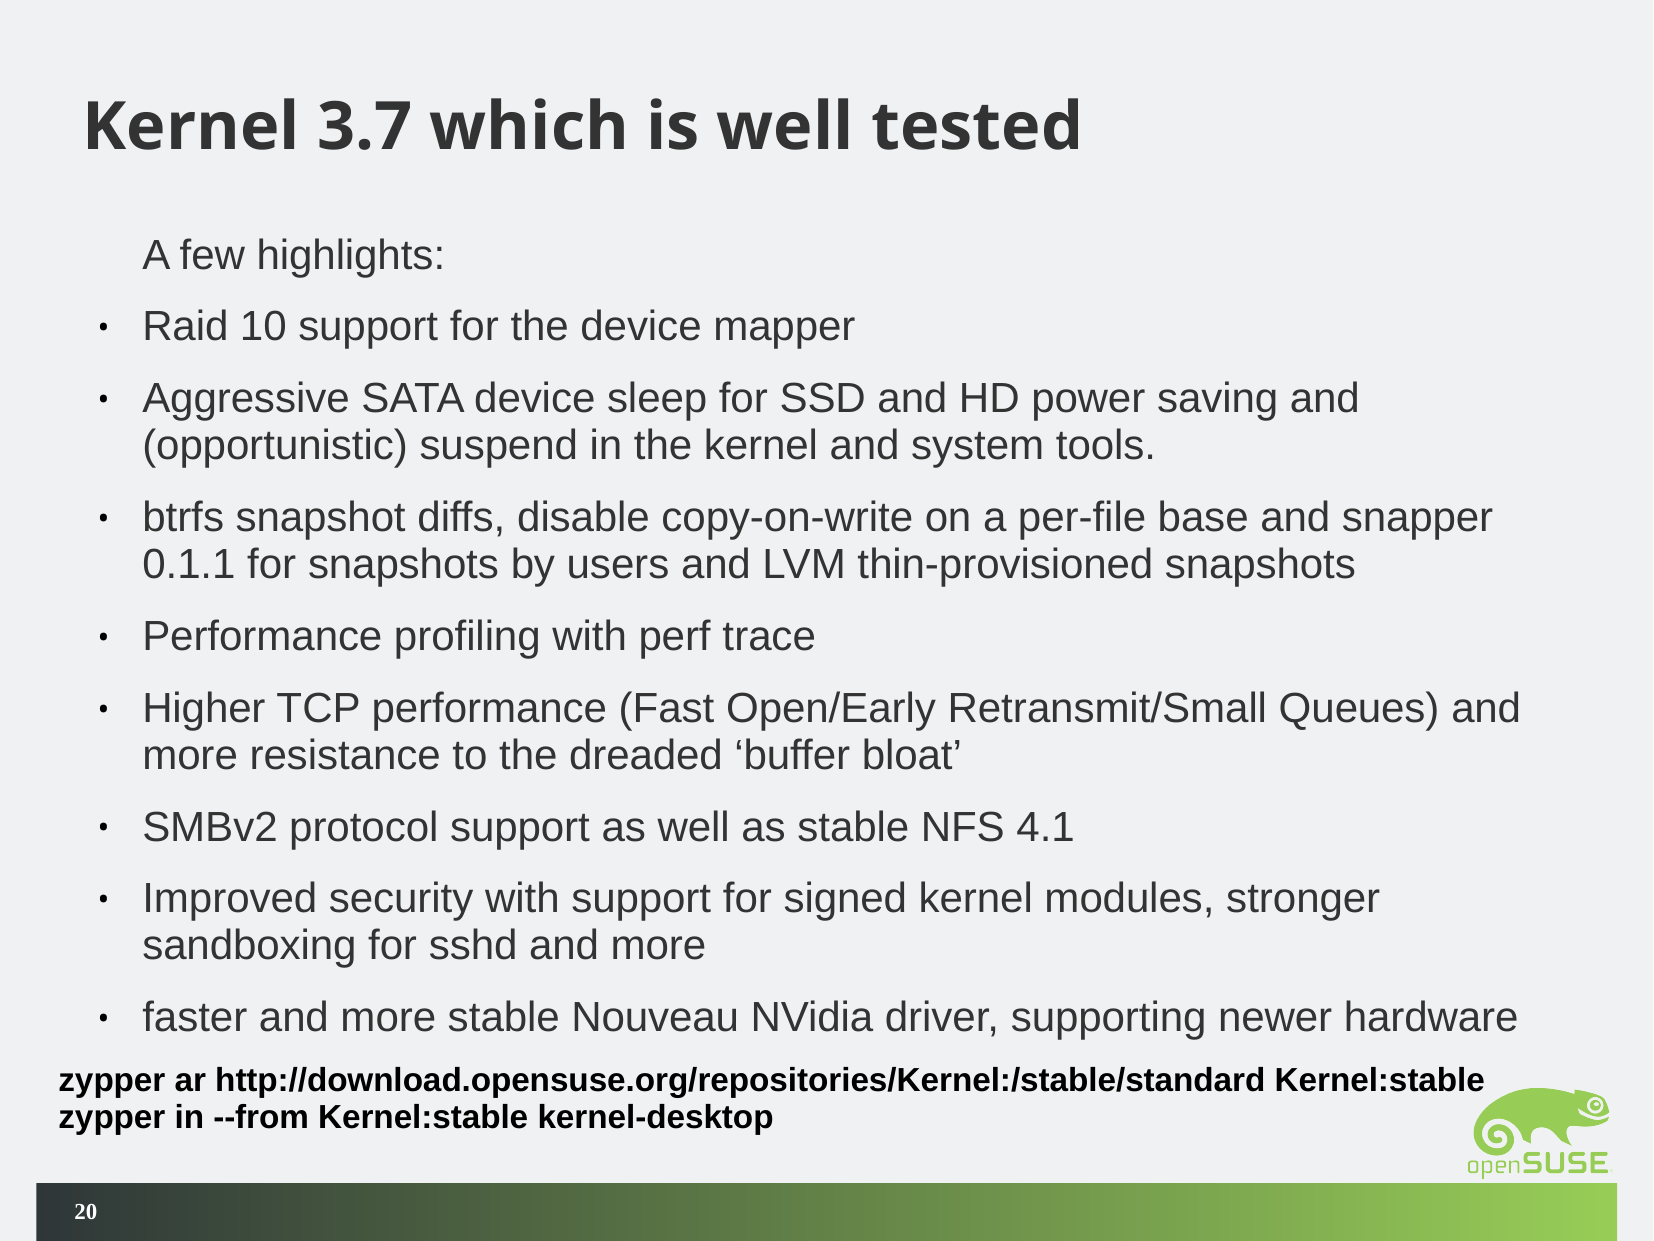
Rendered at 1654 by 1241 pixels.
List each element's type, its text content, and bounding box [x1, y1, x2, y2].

picture [0, 0, 1654, 1241]
text_box zypper ar http://download.opensuse.org/repositories/Kernel:/stable/standard Kernel:stable zypper in --from Kernel:stable kernel-desktop [43, 1054, 1503, 1144]
title Kernel 3.7 which is well tested [82, 49, 1571, 198]
list A few highlights: Raid 10 support for the device mapper Aggressive SATA device sleep for SSD and HD power saving and (opportunistic) suspend in the kernel and system tools. btrfs snapshot diffs, disable copy-on-write on a per-file base and snapper 0.1.1 for snapshots by users and LVM thin-provisioned snapshots Performance profiling with perf trace Higher TCP performance (Fast Open/Early Retransmit/Small Queues) and more resistance to the dreaded ‘buffer bloat’ SMBv2 protocol support as well as stable NFS 4.1 Improved security with support for signed kernel modules, stronger sandboxing for sshd and more faster and more stable Nouveau NVidia driver, supporting newer hardware [82, 231, 1571, 1050]
